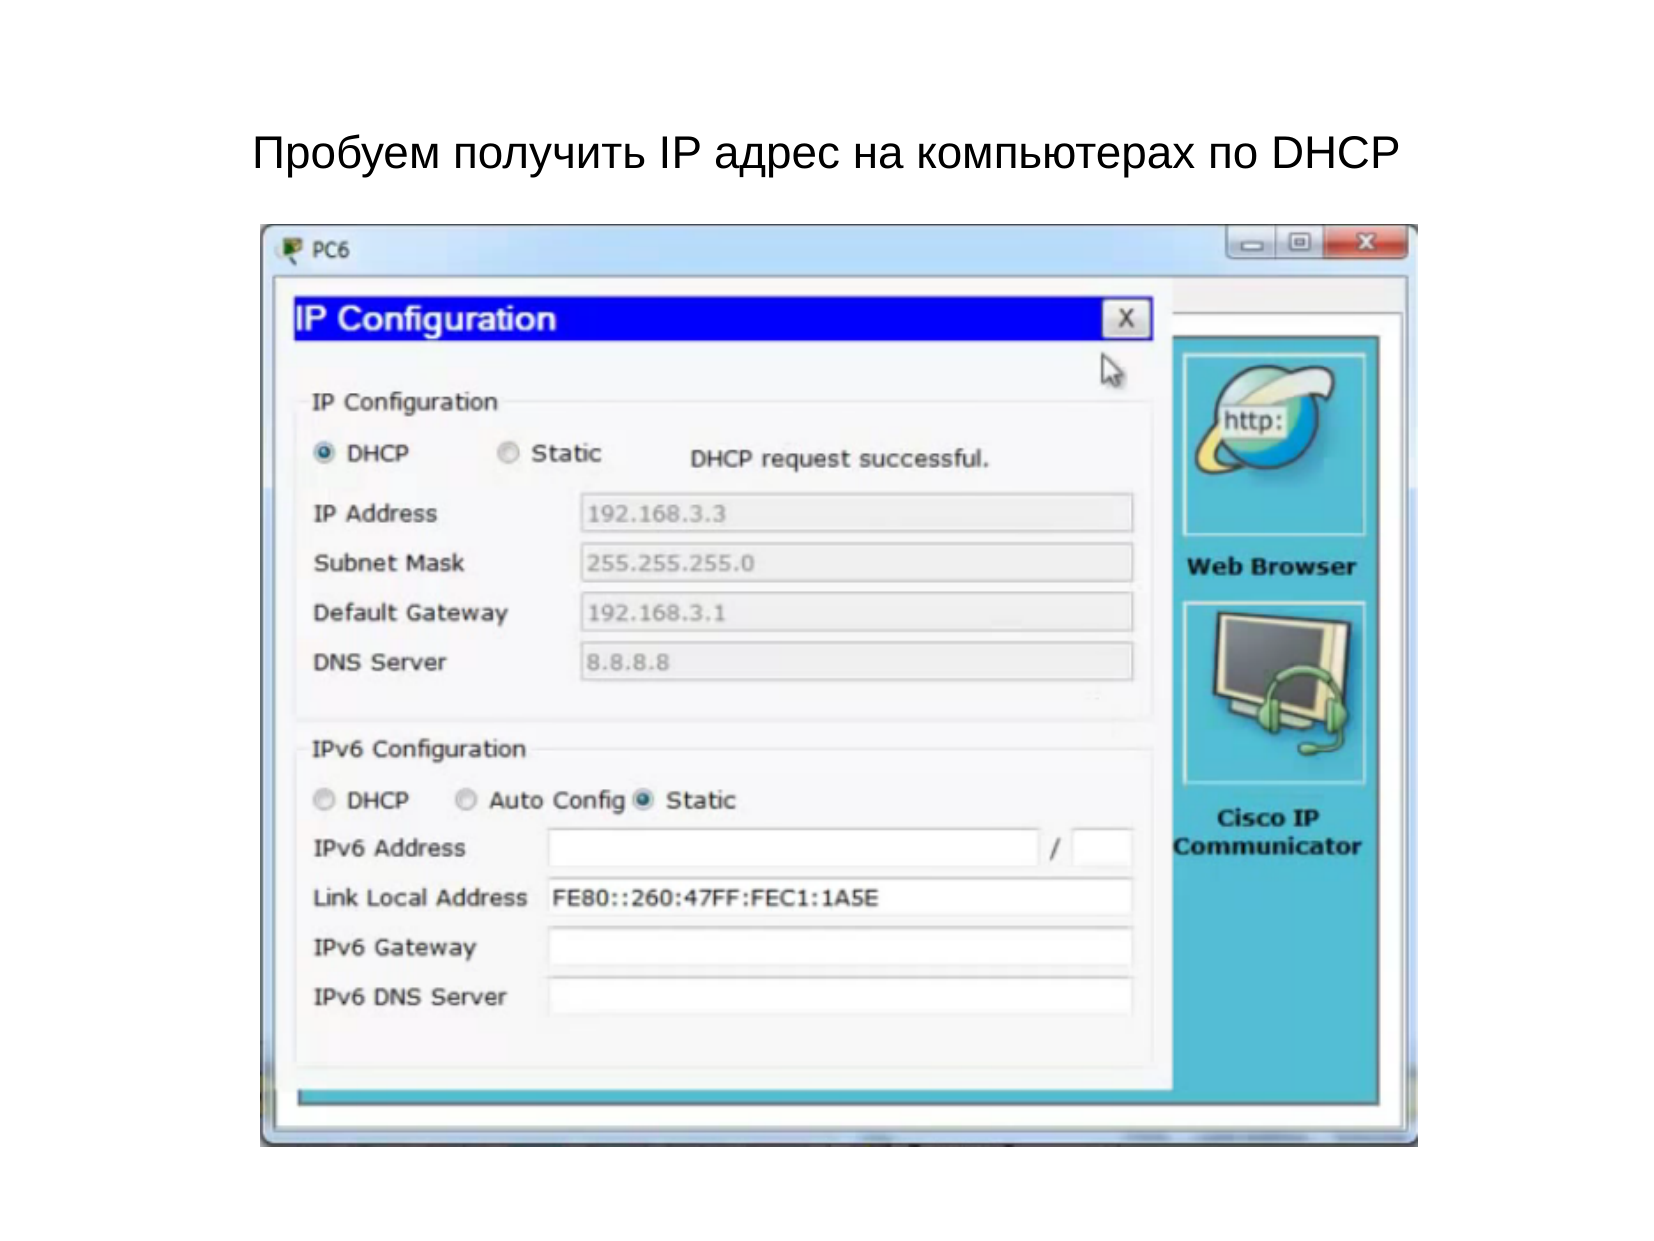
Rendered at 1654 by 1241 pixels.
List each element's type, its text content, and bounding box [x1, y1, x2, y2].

picture [260, 224, 1418, 1147]
title Пробуем получить IP адрес на компьютерах по DHCP [82, 49, 1571, 257]
